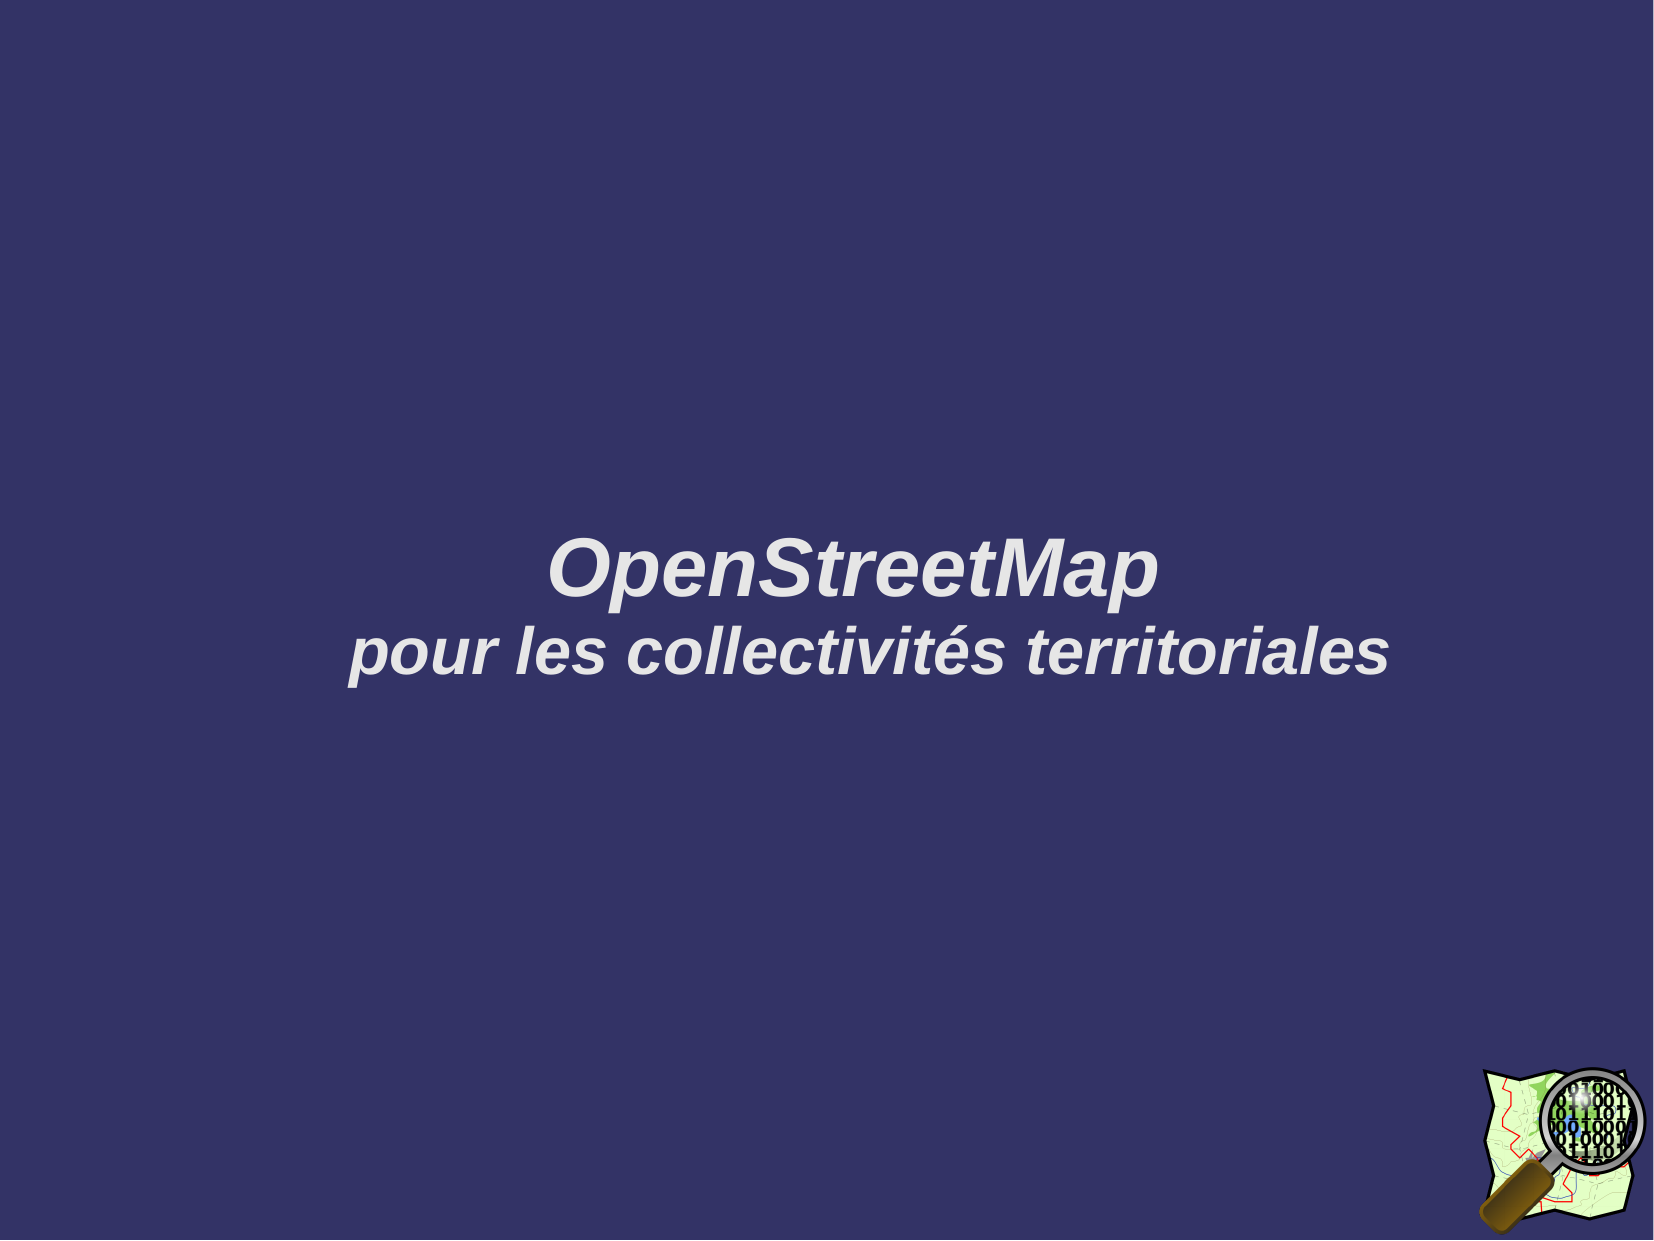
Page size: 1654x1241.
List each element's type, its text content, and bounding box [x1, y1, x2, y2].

picture [1476, 1062, 1650, 1236]
title OpenStreetMap pour les collectivités territoriales [147, 501, 1560, 709]
